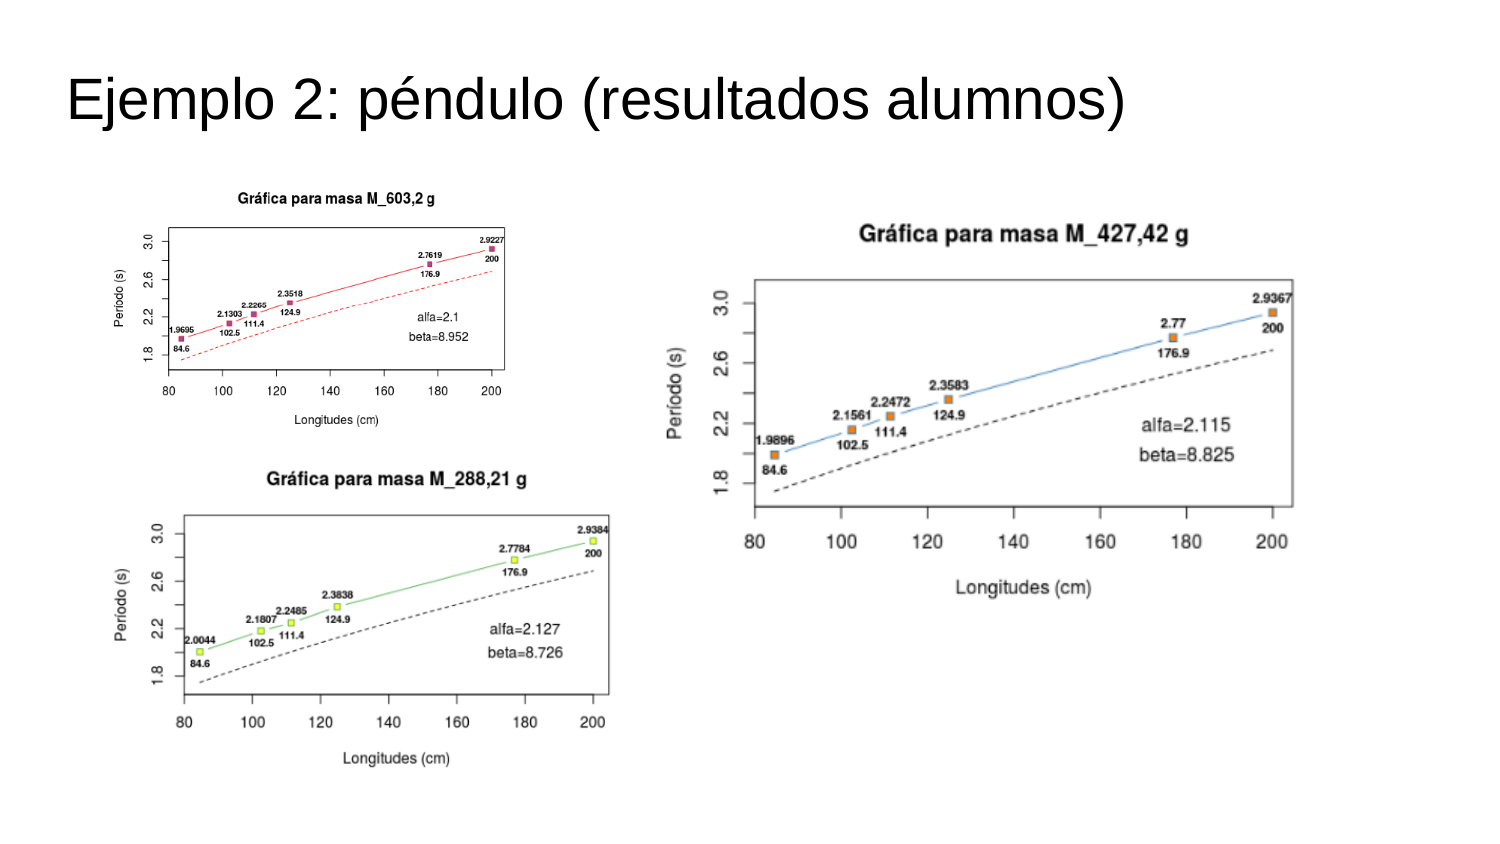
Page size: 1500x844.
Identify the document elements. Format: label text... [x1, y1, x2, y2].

picture [661, 186, 1341, 624]
picture [110, 168, 647, 787]
text_box Ejemplo 2: péndulo (resultados alumnos) [51, 46, 1449, 141]
